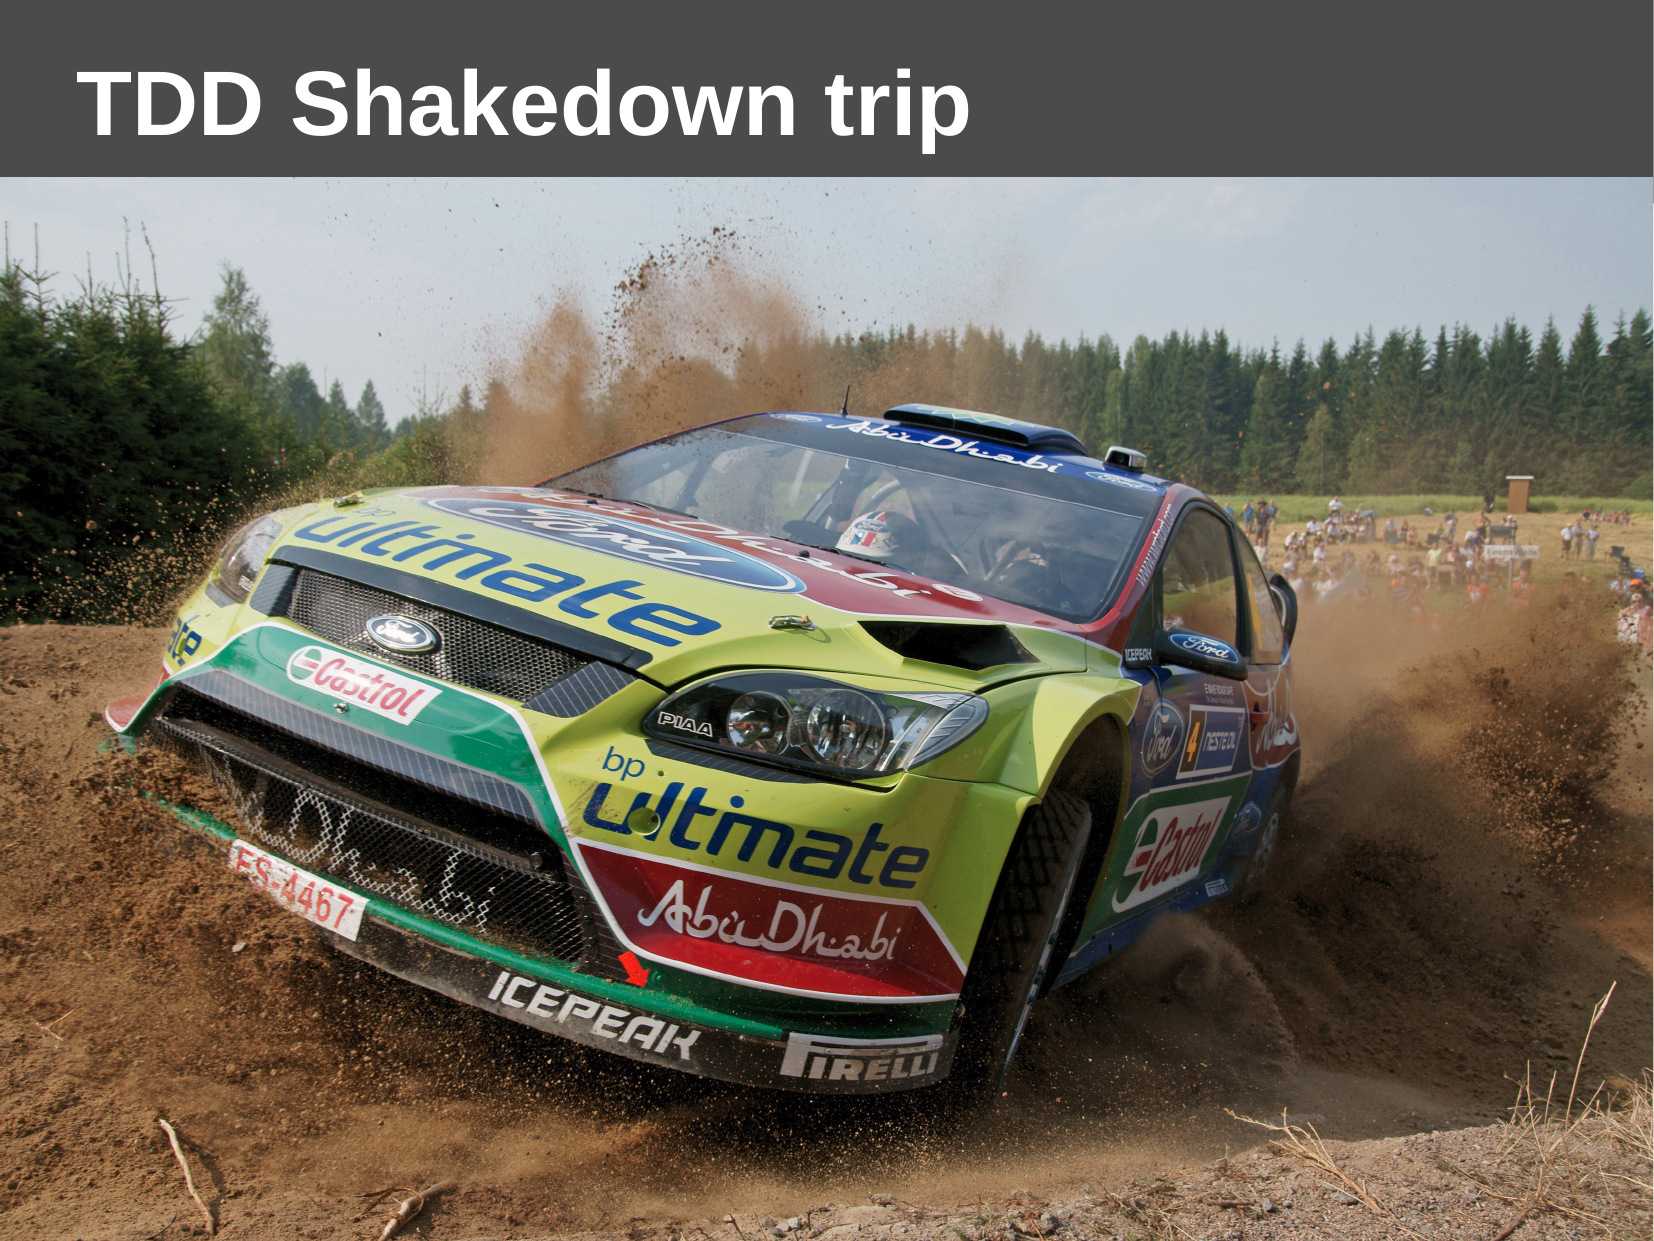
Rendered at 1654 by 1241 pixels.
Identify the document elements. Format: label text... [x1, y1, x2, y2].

picture [0, 0, 1654, 1241]
title TDD Shakedown trip [76, 0, 1565, 177]
